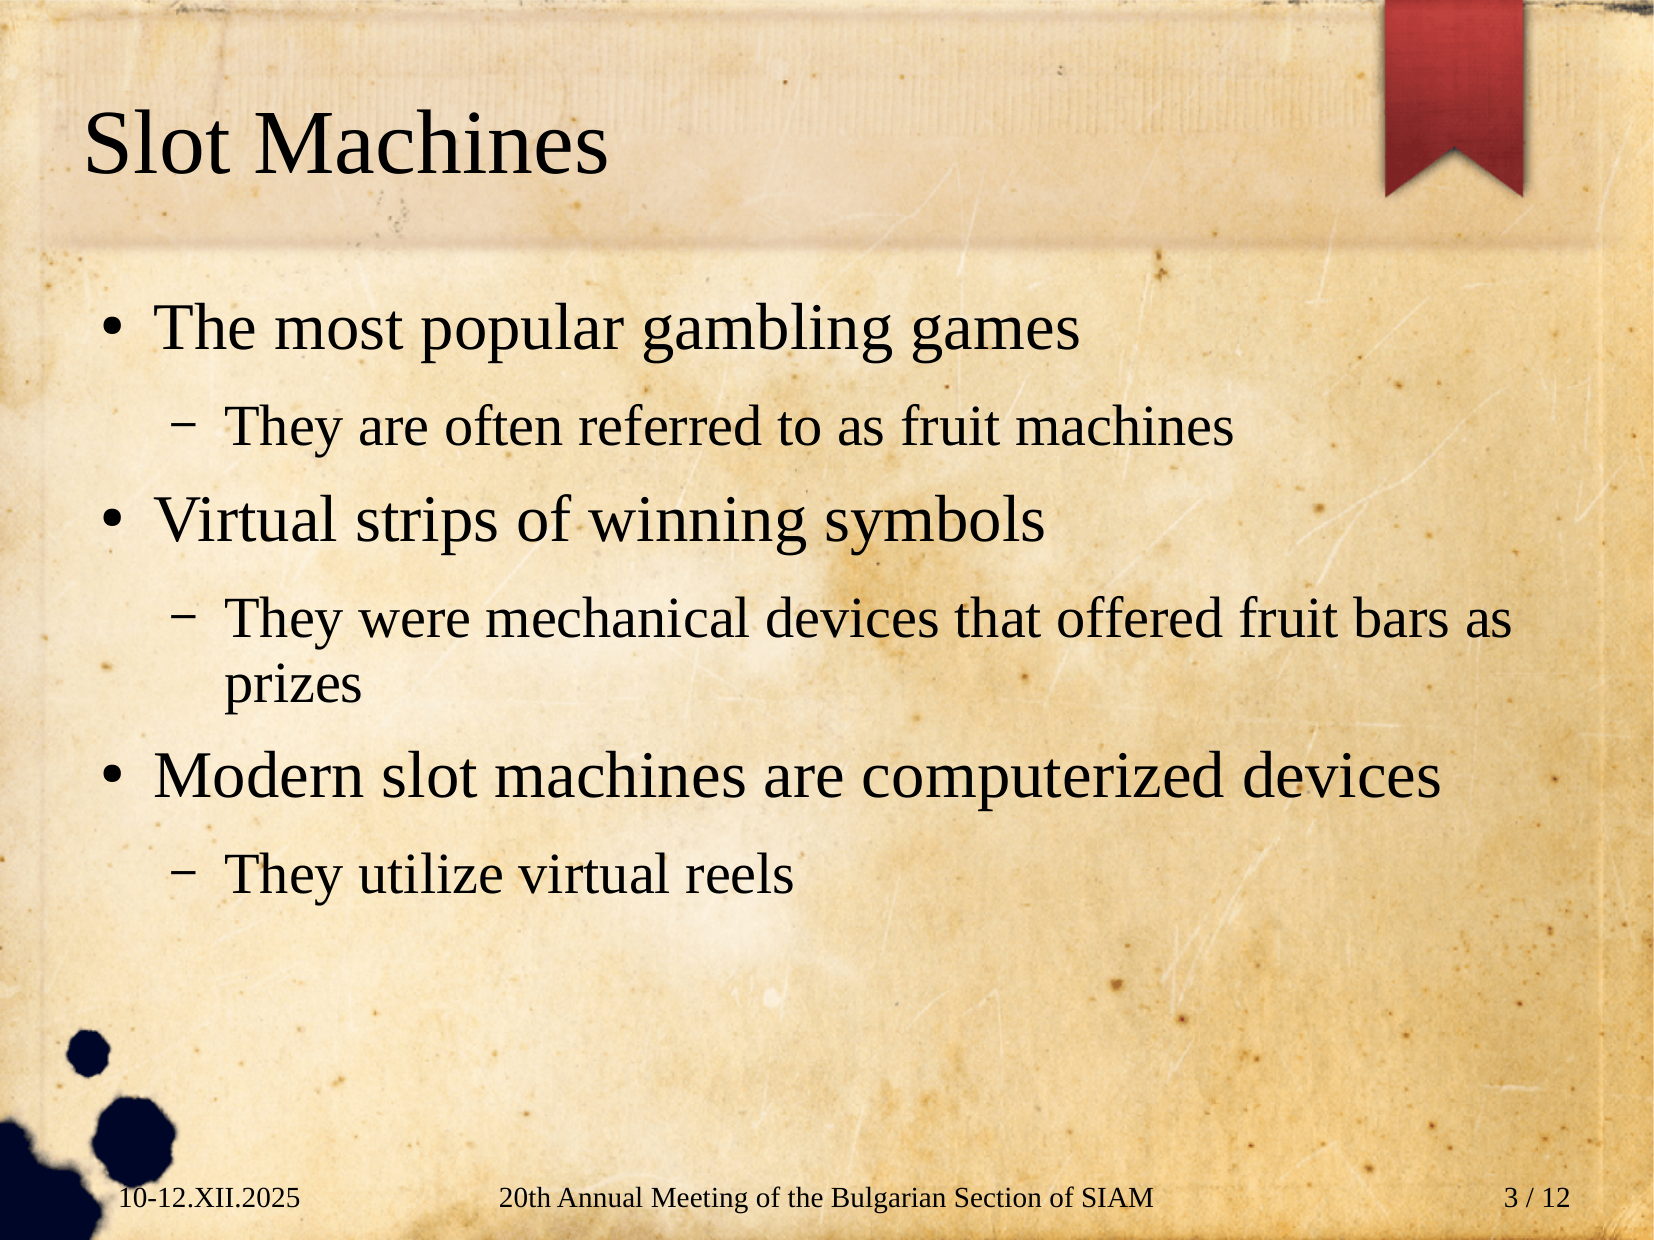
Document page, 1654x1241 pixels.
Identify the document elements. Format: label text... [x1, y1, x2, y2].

picture [0, 0, 1654, 1240]
title Slot Machines [82, 49, 1347, 237]
list The most popular gambling games They are often referred to as fruit machines Virtual strips of winning symbols They were mechanical devices that offered fruit bars as prizes Modern slot machines are computerized devices They utilize virtual reels [82, 290, 1571, 1152]
